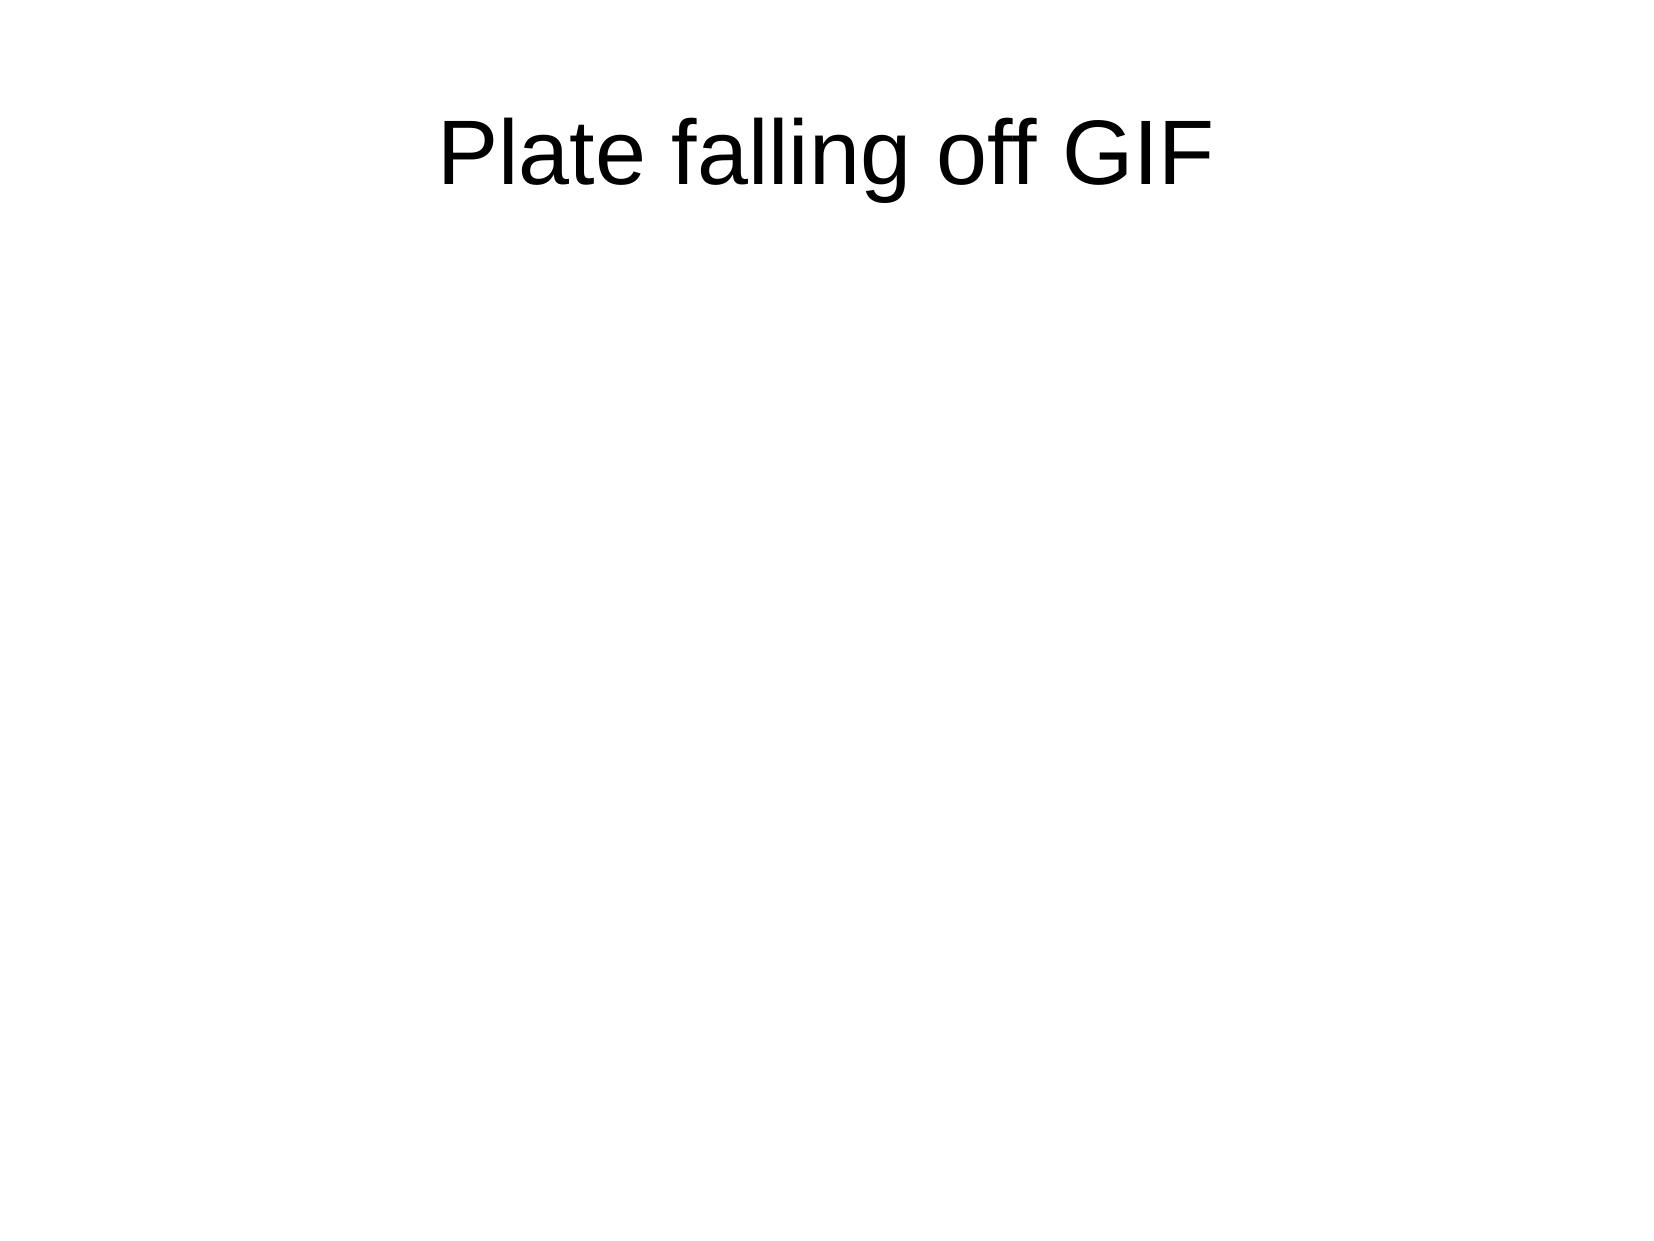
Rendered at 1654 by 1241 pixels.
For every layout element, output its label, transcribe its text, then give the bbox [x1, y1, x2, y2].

title Plate falling off GIF [82, 49, 1571, 257]
